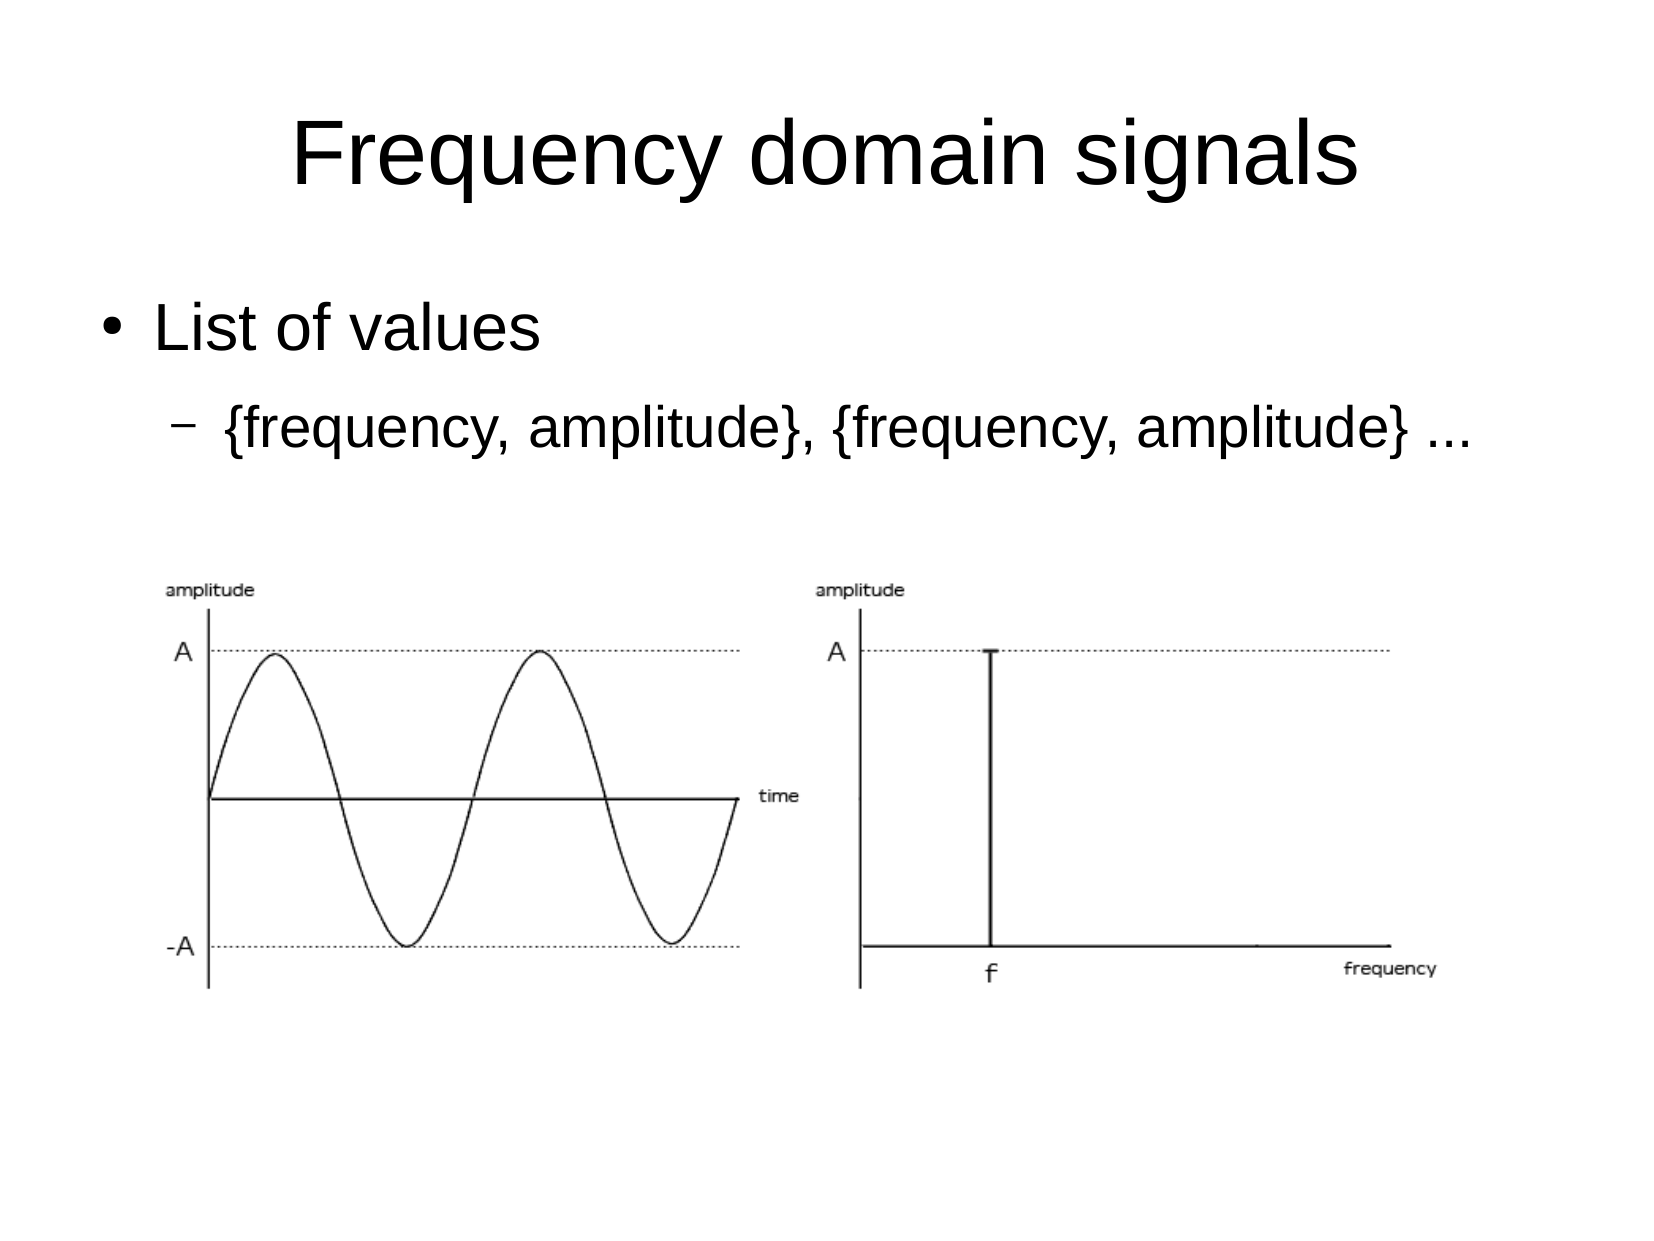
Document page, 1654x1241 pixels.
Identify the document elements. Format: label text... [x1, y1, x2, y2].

list List of values {frequency, amplitude}, {frequency, amplitude} ... [82, 290, 1571, 1010]
picture [150, 560, 1447, 1036]
title Frequency domain signals [82, 49, 1571, 257]
